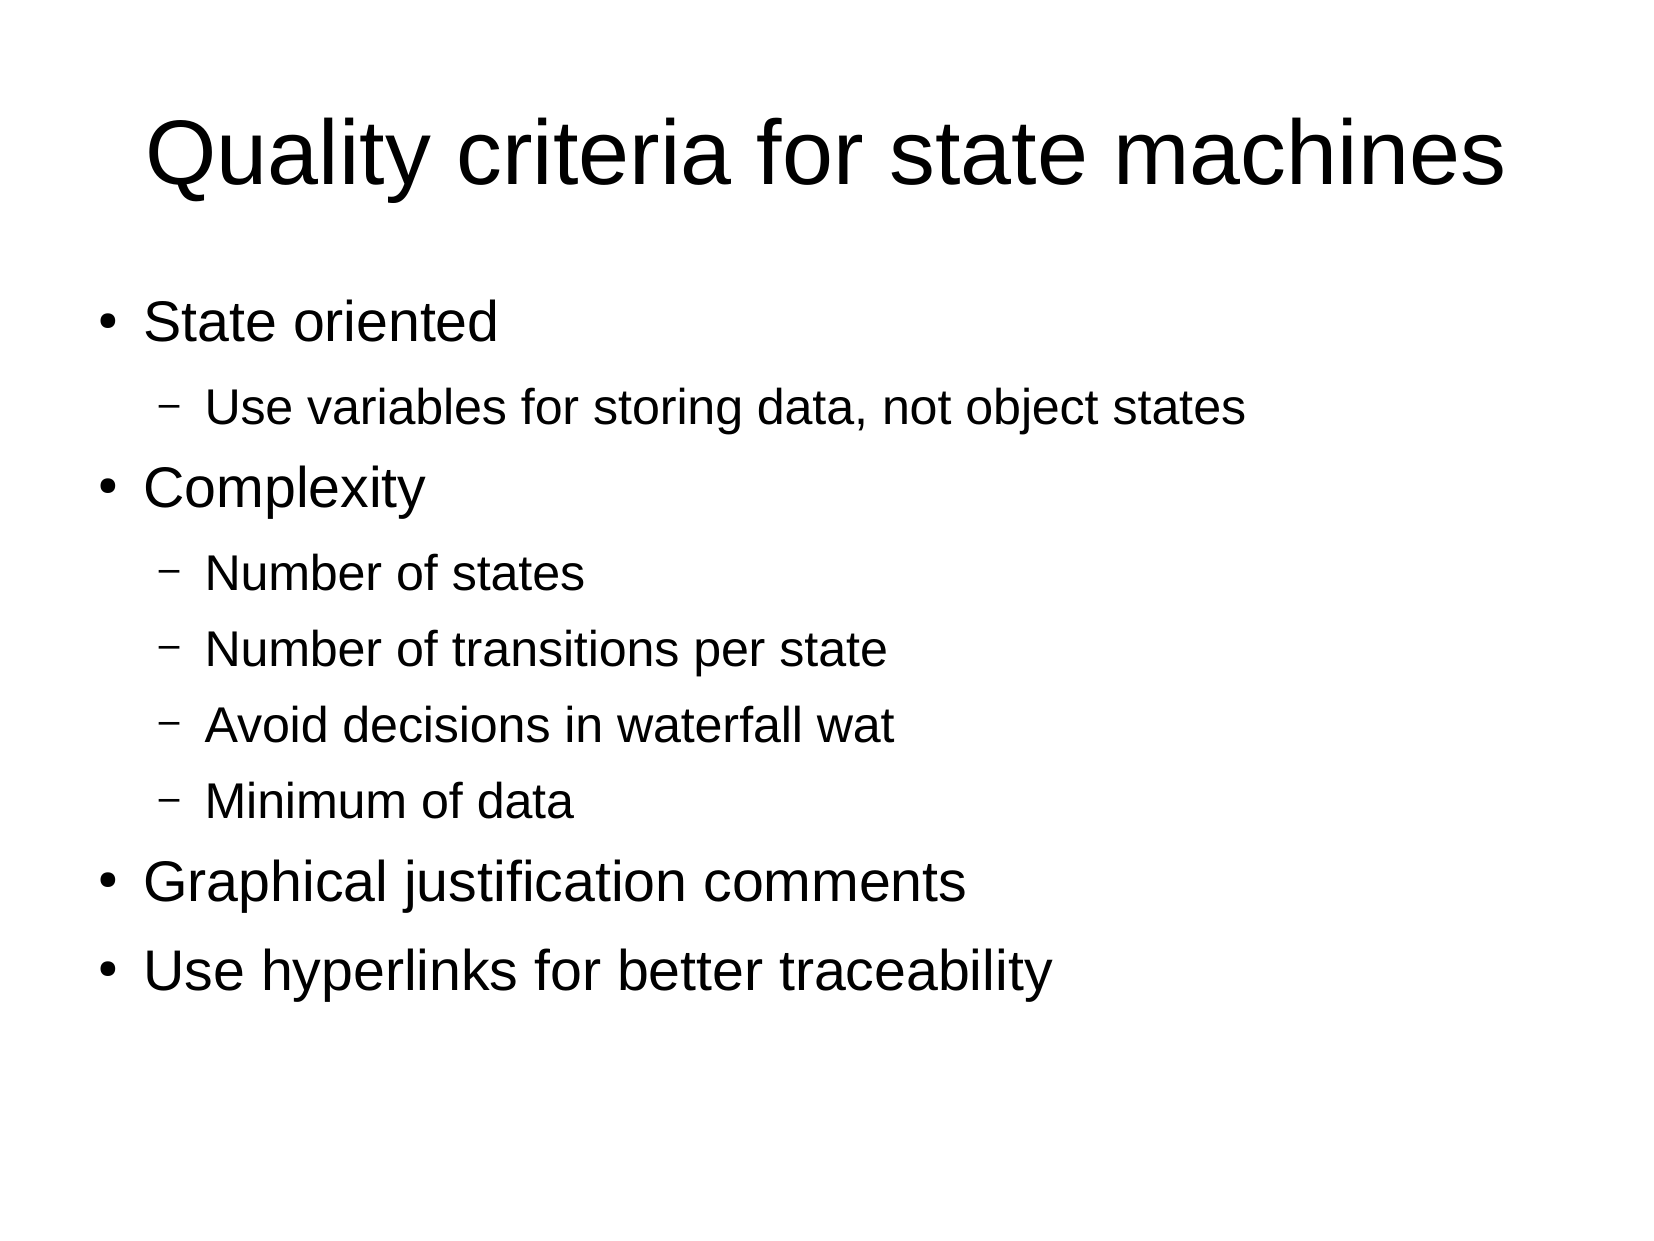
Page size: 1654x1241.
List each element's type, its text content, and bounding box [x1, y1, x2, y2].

list State oriented Use variables for storing data, not object states Complexity Number of states Number of transitions per state Avoid decisions in waterfall wat Minimum of data Graphical justification comments Use hyperlinks for better traceability [82, 290, 1538, 1010]
title Quality criteria for state machines [82, 49, 1571, 257]
